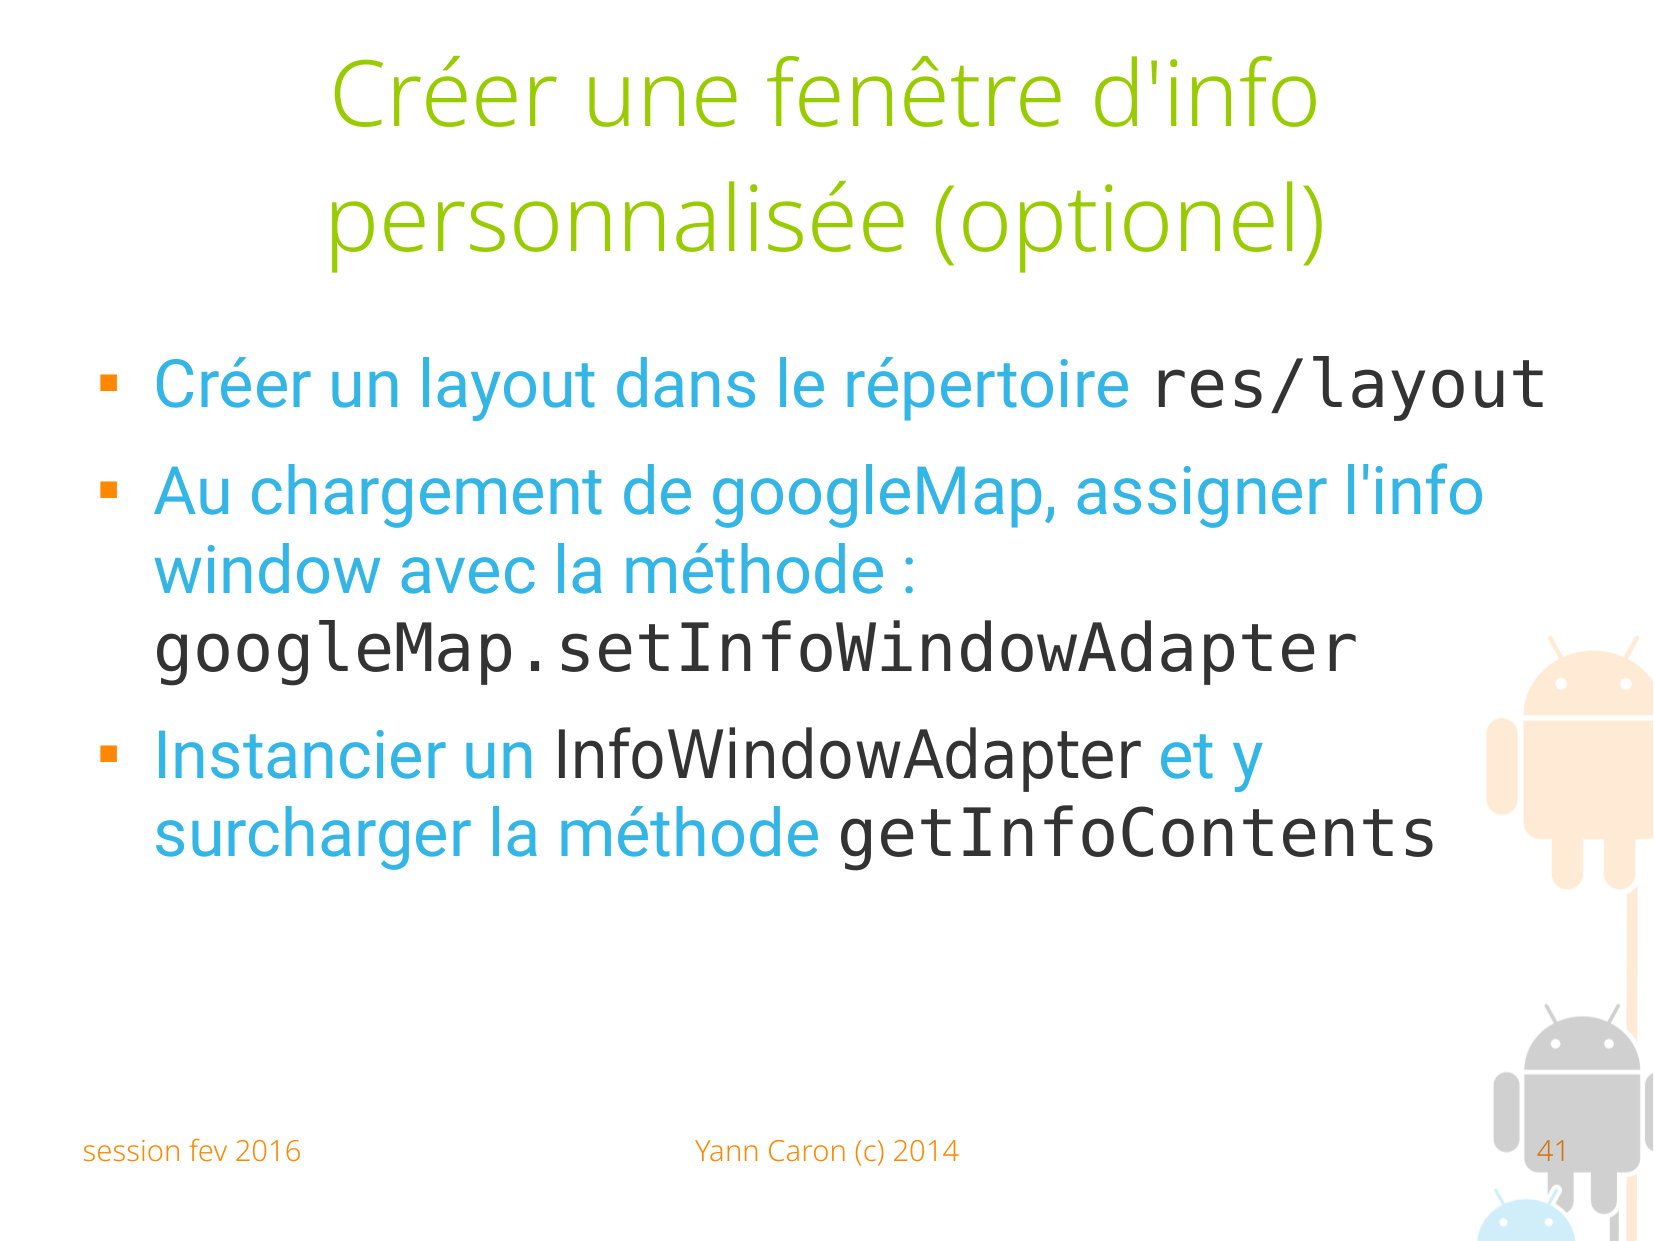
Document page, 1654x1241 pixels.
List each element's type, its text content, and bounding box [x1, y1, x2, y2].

picture [240, 423, 1654, 1241]
list Créer un layout dans le répertoire res/layout Au chargement de googleMap, assigner l'info window avec la méthode : googleMap.setInfoWindowAdapter Instancier un InfoWindowAdapter et y surcharger la méthode getInfoContents [82, 345, 1571, 1010]
title Créer une fenêtre d'info personnalisée (optionel) [82, 45, 1571, 261]
